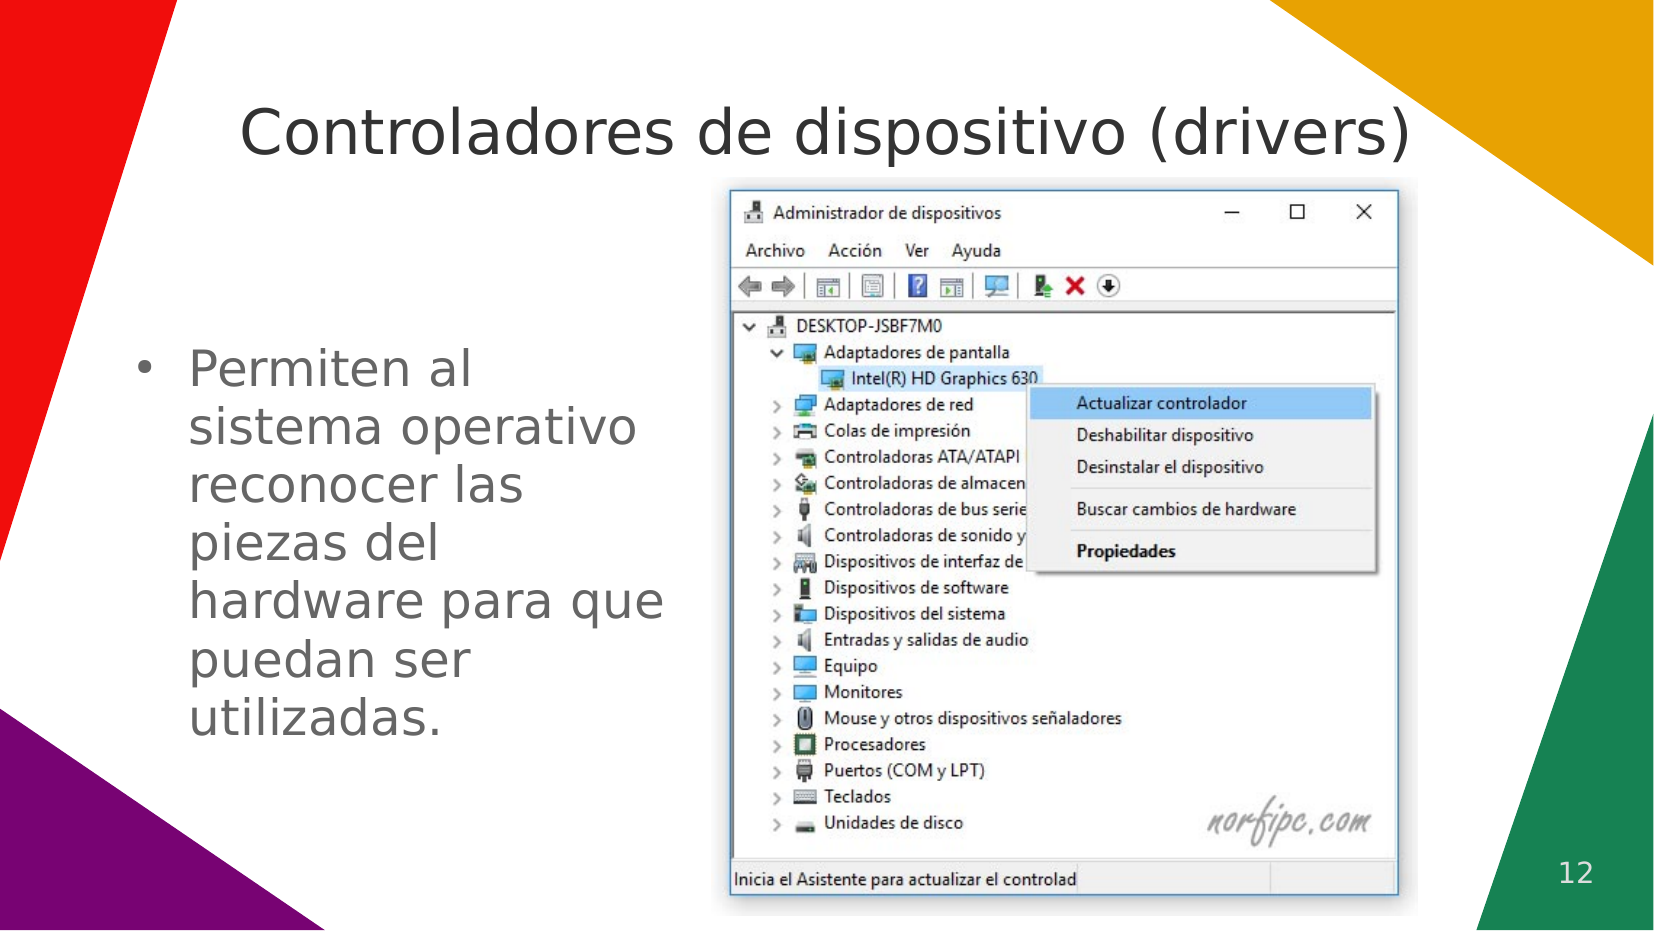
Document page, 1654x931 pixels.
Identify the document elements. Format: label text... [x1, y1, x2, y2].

title Controladores de dispositivo (drivers) [118, 59, 1536, 207]
picture [711, 177, 1418, 916]
list Permiten al sistema operativo reconocer las piezas del hardware para que puedan ser utilizadas. [118, 339, 680, 931]
